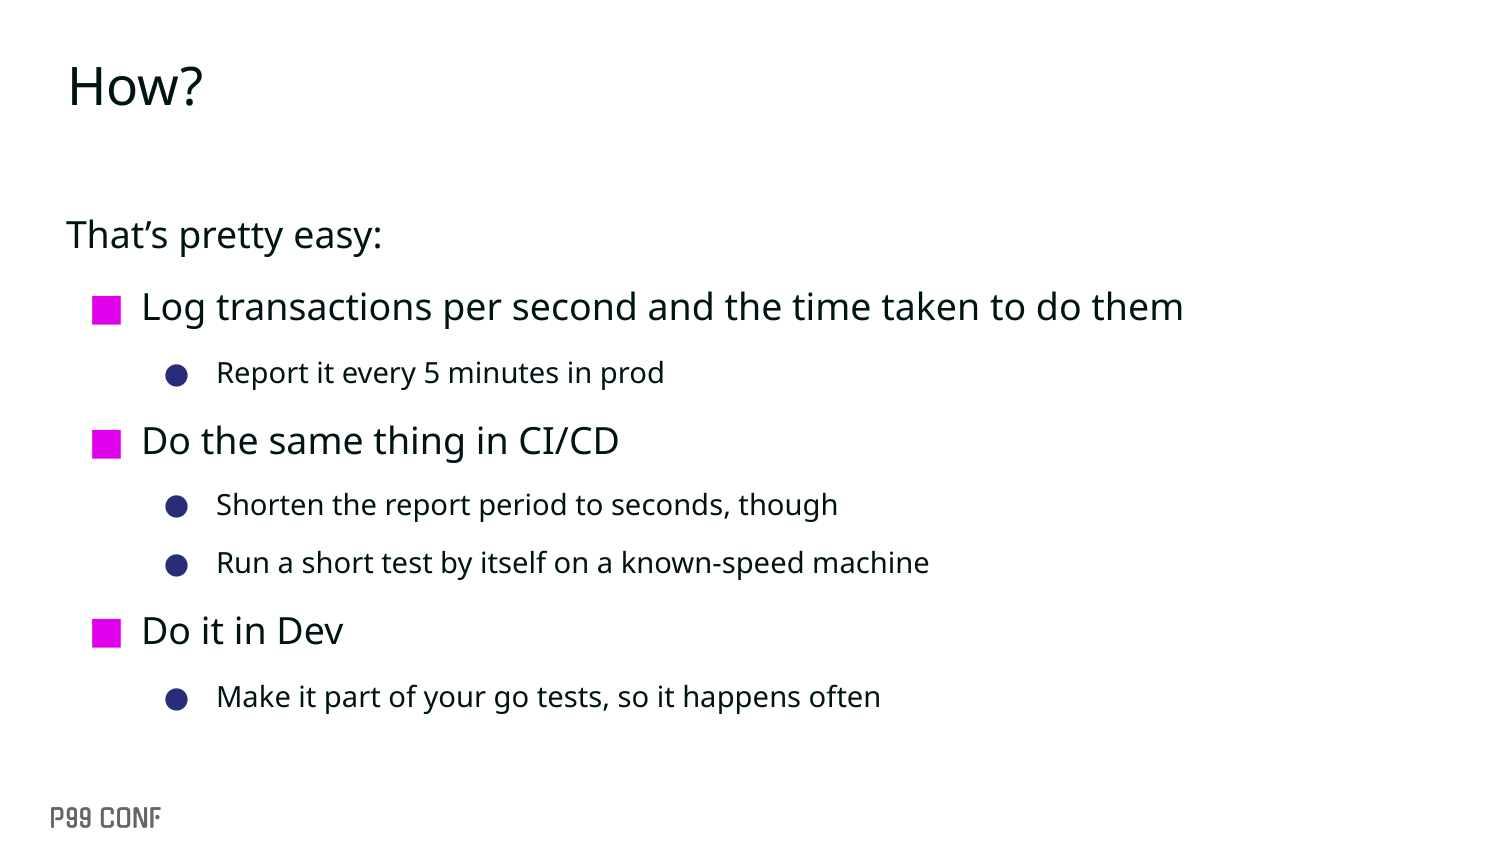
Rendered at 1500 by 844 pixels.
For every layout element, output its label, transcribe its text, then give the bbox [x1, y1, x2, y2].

picture [51, 807, 161, 828]
title How? [52, 37, 1451, 132]
list That’s pretty easy: Log transactions per second and the time taken to do them Report it every 5 minutes in prod Do the same thing in CI/CD Shorten the report period to seconds, though Run a short test by itself on a known-speed machine Do it in Dev Make it part of your go tests, so it happens often [51, 189, 1449, 750]
